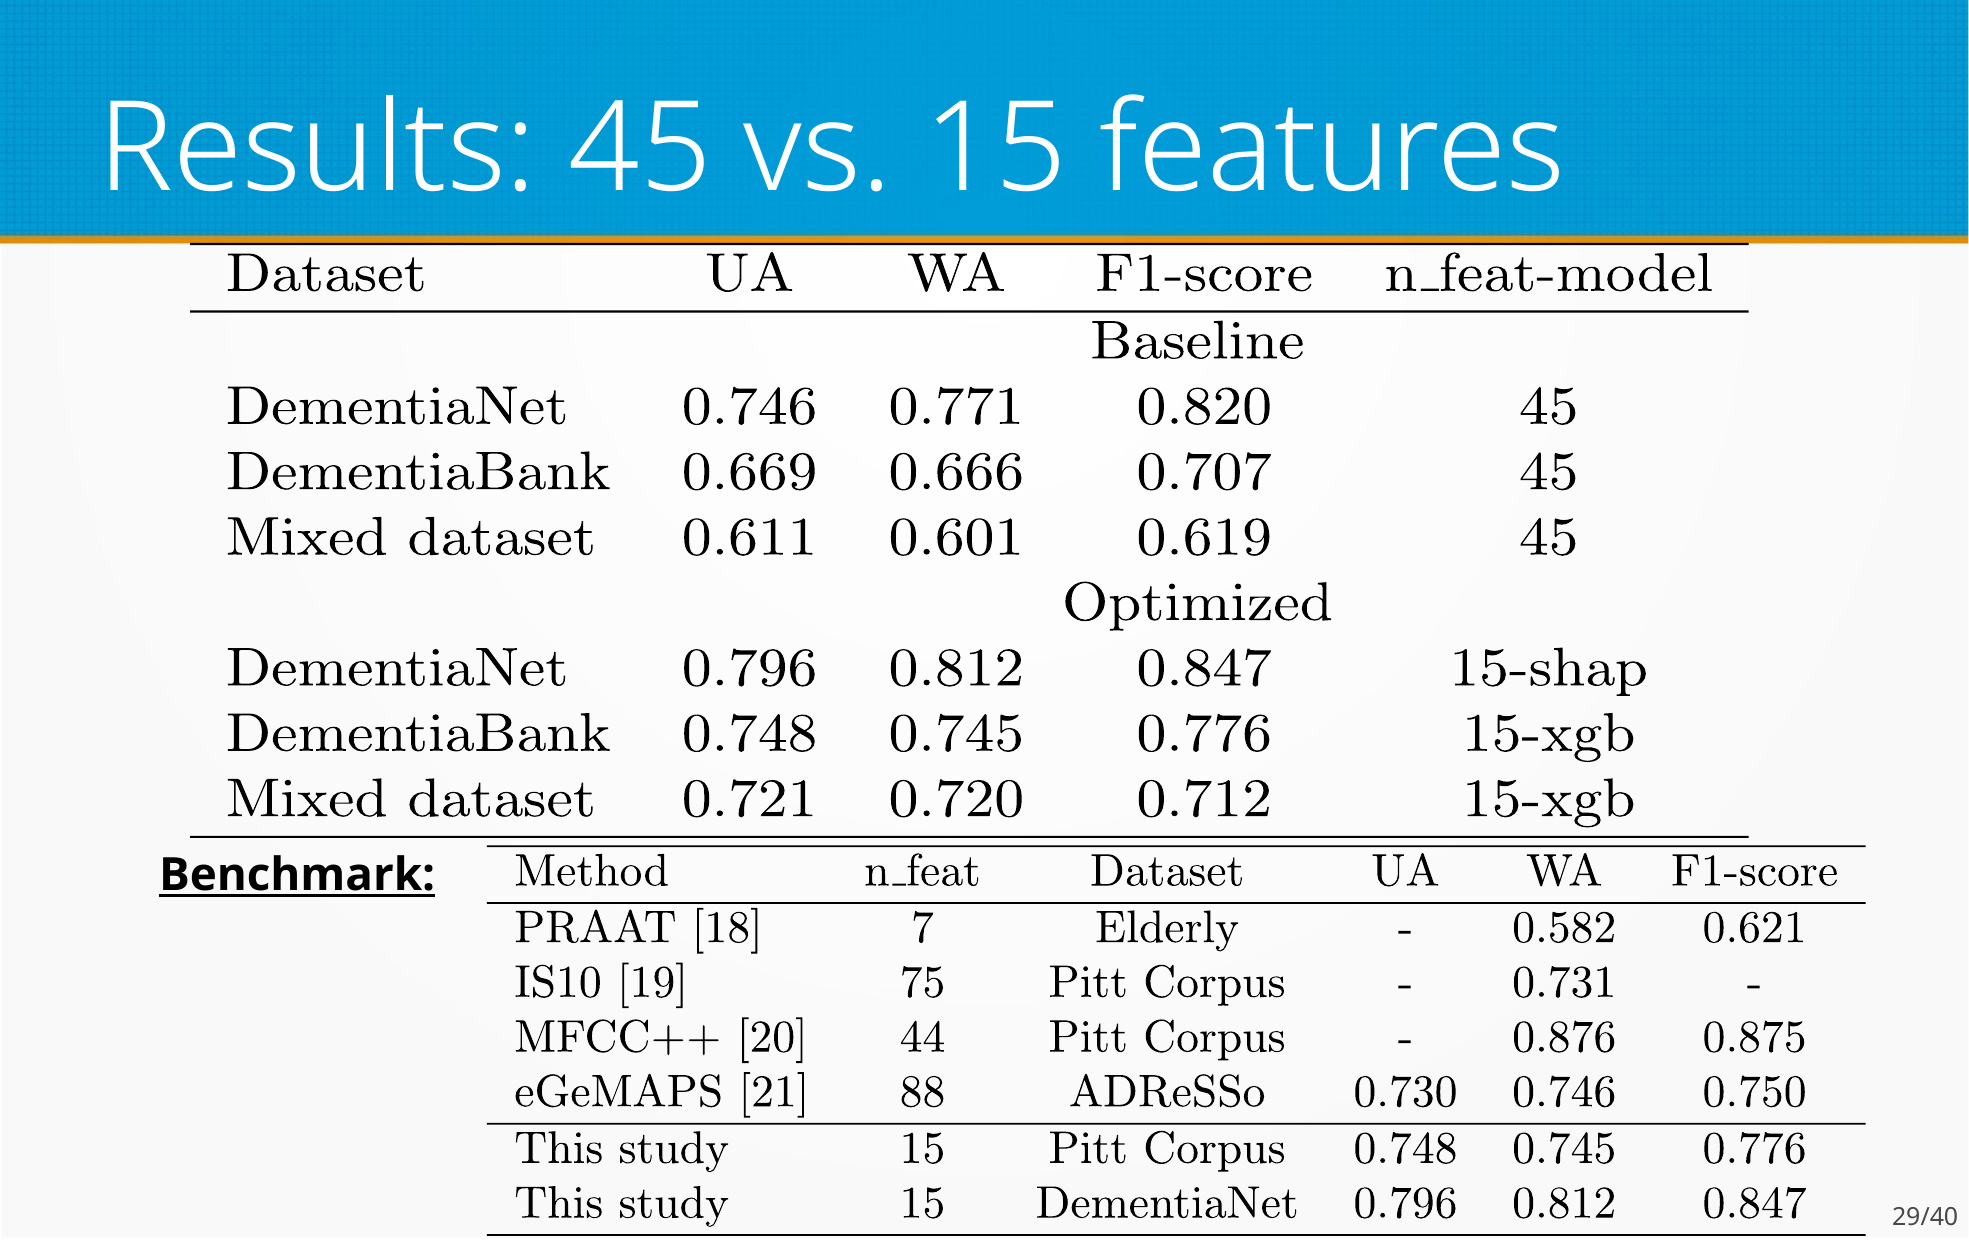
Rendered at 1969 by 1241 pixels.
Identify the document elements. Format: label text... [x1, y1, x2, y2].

text_box [1672, 854, 1699, 886]
text_box [1573, 1020, 1593, 1053]
text_box [1148, 857, 1163, 887]
text_box [1219, 1074, 1241, 1108]
text_box Benchmark: [68, 835, 526, 911]
text_box [1111, 1134, 1126, 1164]
text_box [1262, 1197, 1280, 1219]
text_box [1513, 1075, 1534, 1108]
text_box [681, 1186, 704, 1219]
text_box [1139, 1075, 1172, 1108]
text_box [560, 966, 576, 997]
text_box [1391, 1132, 1412, 1164]
text_box [751, 1021, 770, 1052]
text_box [1758, 865, 1776, 887]
text_box [1177, 976, 1198, 998]
text_box [1130, 1197, 1148, 1219]
text_box [574, 1142, 584, 1163]
text_box [1203, 910, 1215, 943]
text_box [1200, 976, 1216, 997]
text_box [548, 1186, 572, 1218]
text_box [1740, 911, 1760, 944]
text_box [1037, 1186, 1068, 1218]
text_box [546, 910, 579, 944]
text_box [1786, 1186, 1806, 1219]
text_box [1091, 854, 1123, 886]
text_box [924, 1132, 943, 1164]
text_box [614, 909, 646, 943]
text_box [1218, 1031, 1241, 1061]
text_box [515, 910, 543, 943]
text_box [1740, 1075, 1761, 1108]
text_box [1787, 911, 1803, 943]
text_box [1218, 1142, 1241, 1172]
text_box [1704, 911, 1724, 944]
text_box [1174, 1189, 1189, 1219]
text_box [1778, 865, 1799, 887]
text_box [921, 865, 939, 887]
text_box [1050, 1020, 1078, 1052]
text_box [676, 962, 683, 1009]
text_box [777, 1075, 794, 1107]
text_box [697, 907, 704, 954]
text_box [586, 1197, 602, 1219]
text_box [1595, 911, 1614, 943]
text_box [1550, 966, 1570, 998]
text_box [1092, 1197, 1128, 1218]
text_box [1786, 1021, 1805, 1053]
text_box [1269, 1142, 1284, 1164]
text_box [1574, 1187, 1590, 1218]
text_box [1595, 1132, 1614, 1164]
text_box [1704, 855, 1720, 886]
text_box [1177, 1142, 1198, 1164]
text_box [1111, 1023, 1126, 1053]
text_box [1355, 1075, 1375, 1108]
text_box [1704, 1021, 1724, 1053]
text_box [901, 1075, 921, 1108]
text_box [1571, 1075, 1593, 1107]
text_box [1081, 1142, 1092, 1163]
text_box [963, 857, 979, 887]
text_box [1145, 1019, 1174, 1053]
text_box [654, 966, 674, 998]
text_box [633, 1073, 666, 1107]
text_box [1150, 1197, 1174, 1218]
text_box [774, 1021, 794, 1053]
text_box [633, 966, 649, 997]
text_box [1740, 1132, 1761, 1164]
text_box [1436, 1132, 1456, 1164]
text_box [1785, 1132, 1805, 1164]
text_box [901, 1020, 922, 1052]
text_box [903, 1187, 919, 1218]
text_box [1571, 1132, 1593, 1163]
text_box [1550, 1132, 1570, 1164]
text_box [1513, 1132, 1534, 1164]
text_box [1269, 1031, 1284, 1053]
text_box [1372, 854, 1404, 887]
text_box [1192, 1197, 1203, 1218]
text_box [1189, 865, 1205, 887]
text_box [1093, 1023, 1108, 1053]
text_box [653, 1024, 684, 1056]
text_box [548, 1131, 572, 1163]
text_box [1145, 964, 1174, 998]
text_box [1355, 1187, 1375, 1219]
text_box [688, 1024, 719, 1056]
text_box [620, 1019, 648, 1053]
text_box [537, 1074, 569, 1108]
text_box [942, 865, 963, 887]
text_box [1093, 968, 1108, 998]
text_box [1747, 985, 1760, 989]
text_box [580, 909, 612, 943]
text_box [1093, 1134, 1108, 1164]
text_box [1526, 854, 1573, 887]
text_box [1218, 976, 1241, 1006]
text_box [1550, 1075, 1570, 1108]
text_box [1050, 965, 1078, 997]
text_box [620, 1142, 635, 1164]
text_box [1081, 1031, 1092, 1052]
text_box [1243, 1142, 1267, 1164]
text_box [1595, 1075, 1615, 1108]
text_box [1740, 1187, 1760, 1219]
text_box [1185, 921, 1202, 943]
text_box [622, 962, 629, 1009]
text_box [907, 853, 923, 886]
text_box [557, 865, 576, 887]
text_box [1763, 1132, 1784, 1164]
text_box [1398, 985, 1411, 989]
text_box [620, 1197, 635, 1219]
text_box [902, 966, 922, 998]
text_box [515, 965, 530, 997]
text_box [753, 1075, 772, 1107]
text_box [571, 1085, 590, 1107]
text_box [924, 1075, 944, 1108]
text_box [1819, 865, 1837, 887]
text_box [729, 911, 749, 944]
text_box [1413, 1132, 1434, 1163]
text_box [1177, 1031, 1198, 1053]
text_box [586, 1142, 602, 1164]
text_box [1243, 1031, 1267, 1053]
text_box [1111, 968, 1126, 998]
text_box [1071, 1197, 1090, 1219]
picture [0, 233, 1969, 1241]
text_box [1762, 1186, 1783, 1218]
text_box [708, 911, 724, 943]
text_box [1391, 1186, 1412, 1219]
text_box [595, 853, 619, 886]
text_box [668, 1075, 696, 1107]
title Results: 45 vs. 15 features [98, 19, 1870, 227]
text_box [1269, 976, 1284, 998]
text_box [924, 1187, 943, 1219]
text_box [574, 1197, 584, 1218]
text_box [1070, 1073, 1102, 1107]
text_box [1227, 1186, 1260, 1218]
text_box [1081, 976, 1092, 997]
text_box [742, 1017, 749, 1064]
text_box [1704, 1187, 1724, 1219]
text_box [580, 966, 600, 998]
text_box [1513, 1021, 1534, 1053]
text_box [1167, 865, 1188, 887]
text_box [557, 1020, 584, 1052]
text_box [1140, 910, 1163, 943]
text_box [1127, 910, 1138, 943]
text_box [751, 907, 758, 954]
text_box [620, 865, 642, 887]
text_box [1704, 1075, 1724, 1108]
text_box [1398, 1040, 1411, 1044]
text_box [681, 1131, 704, 1164]
text_box [797, 1072, 804, 1118]
text_box [1740, 865, 1756, 887]
text_box [743, 1072, 751, 1118]
text_box [515, 1020, 555, 1052]
text_box [1281, 1189, 1297, 1219]
text_box [903, 1132, 919, 1163]
text_box [1436, 1075, 1456, 1108]
text_box [1413, 1187, 1433, 1219]
text_box [1513, 911, 1534, 944]
text_box [705, 1143, 729, 1173]
text_box [1243, 1085, 1265, 1107]
text_box [1227, 857, 1242, 887]
text_box [1763, 1075, 1782, 1108]
text_box [1406, 852, 1439, 886]
text_box [1763, 1020, 1784, 1053]
text_box [1572, 966, 1592, 998]
text_box [515, 854, 555, 886]
text_box [913, 911, 934, 944]
text_box [1145, 1130, 1174, 1164]
text_box [1513, 1187, 1534, 1219]
text_box [1413, 1075, 1433, 1108]
text_box [1550, 911, 1569, 944]
text_box [1436, 1187, 1456, 1219]
text_box [645, 911, 675, 943]
text_box [1200, 1031, 1216, 1052]
text_box [1513, 966, 1534, 998]
text_box [1595, 1021, 1615, 1053]
text_box [1785, 1075, 1805, 1108]
text_box [637, 1189, 652, 1219]
text_box [1172, 1085, 1191, 1107]
text_box [1391, 1075, 1412, 1108]
text_box [1801, 865, 1817, 886]
text_box [655, 1142, 679, 1164]
text_box [1572, 911, 1592, 944]
text_box [1205, 1197, 1227, 1219]
text_box [1597, 966, 1613, 997]
text_box [637, 1134, 652, 1164]
text_box [1165, 921, 1184, 943]
text_box [705, 1197, 729, 1227]
text_box [533, 964, 554, 998]
text_box [515, 1085, 534, 1107]
text_box [1050, 1131, 1078, 1163]
text_box [1569, 852, 1601, 886]
text_box [1104, 1075, 1136, 1107]
text_box [515, 1132, 546, 1163]
text_box [923, 1020, 944, 1052]
text_box [1704, 1132, 1724, 1164]
text_box [1194, 1074, 1215, 1108]
text_box [1243, 976, 1267, 998]
text_box [1740, 1021, 1760, 1053]
text_box [577, 857, 592, 887]
text_box [796, 1017, 803, 1064]
text_box [587, 1019, 615, 1053]
text_box [865, 865, 889, 886]
text_box [645, 853, 668, 887]
text_box [1763, 911, 1782, 943]
text_box [515, 1186, 546, 1218]
text_box [1207, 865, 1226, 887]
text_box [1549, 1187, 1569, 1219]
text_box [1126, 865, 1148, 887]
text_box [1096, 911, 1125, 943]
text_box [924, 966, 943, 998]
text_box [1355, 1132, 1375, 1164]
text_box [1200, 1142, 1216, 1163]
text_box [655, 1197, 679, 1219]
text_box [592, 1075, 631, 1107]
text_box [700, 1074, 721, 1108]
text_box [1595, 1187, 1614, 1218]
text_box [1398, 930, 1411, 934]
text_box [1549, 1021, 1569, 1053]
text_box [1215, 922, 1239, 952]
